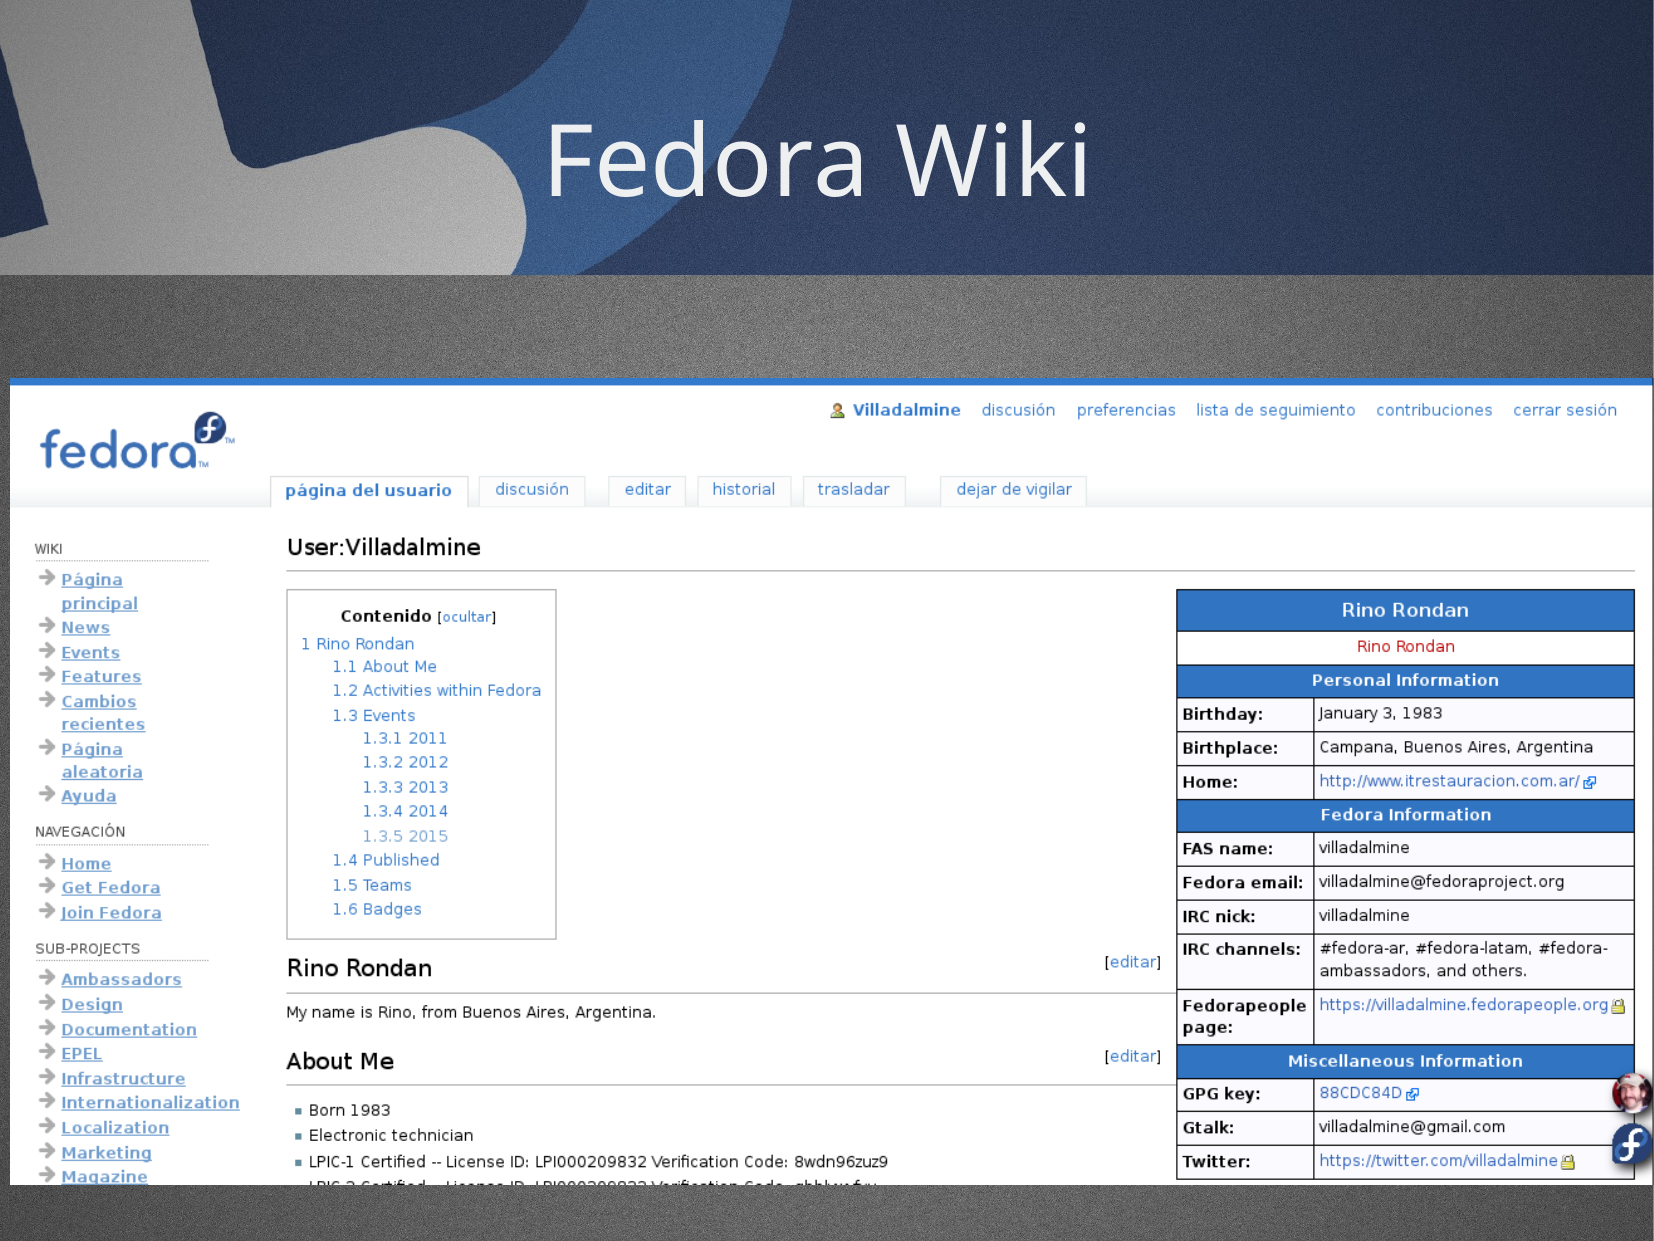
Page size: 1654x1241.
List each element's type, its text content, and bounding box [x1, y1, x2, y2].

text_box Fedora Wiki [60, 58, 1577, 266]
picture [0, 0, 1654, 1241]
